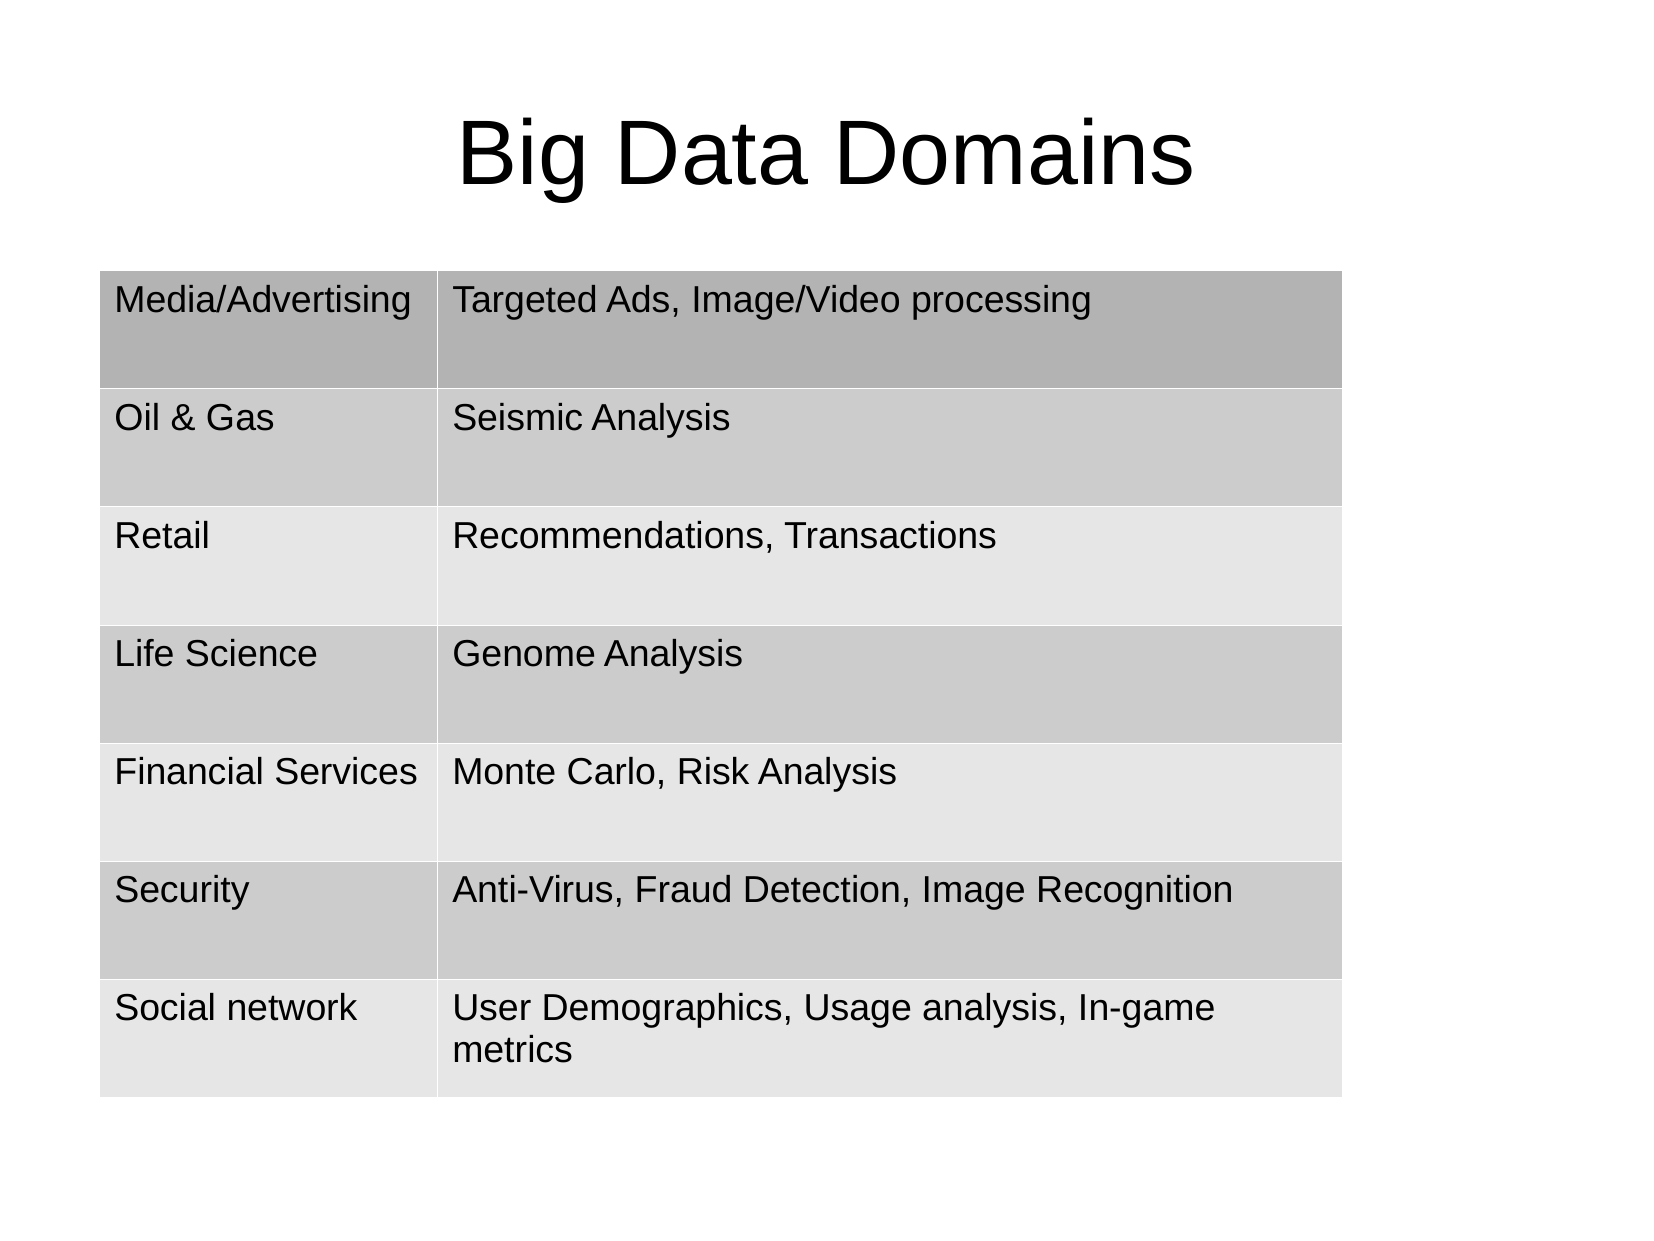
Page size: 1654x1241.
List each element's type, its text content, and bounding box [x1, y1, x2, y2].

table_cell Financial Services [100, 744, 437, 861]
table_cell Recommendations, Transactions [438, 507, 1342, 625]
table_cell Social network [100, 980, 437, 1097]
table_cell Seismic Analysis [438, 389, 1342, 506]
table_header Targeted Ads, Image/Video processing [438, 271, 1342, 388]
table_cell Oil & Gas [100, 389, 437, 506]
table_cell Monte Carlo, Risk Analysis [438, 744, 1342, 861]
table_cell Life Science [100, 626, 437, 743]
table_header Media/Advertising [100, 271, 437, 388]
table_cell Security [100, 862, 437, 979]
table_cell Retail [100, 507, 437, 625]
title Big Data Domains [82, 49, 1571, 257]
table_cell Genome Analysis [438, 626, 1342, 743]
table_cell Anti-Virus, Fraud Detection, Image Recognition [438, 862, 1342, 979]
table_cell User Demographics, Usage analysis, In-game metrics [438, 980, 1342, 1097]
